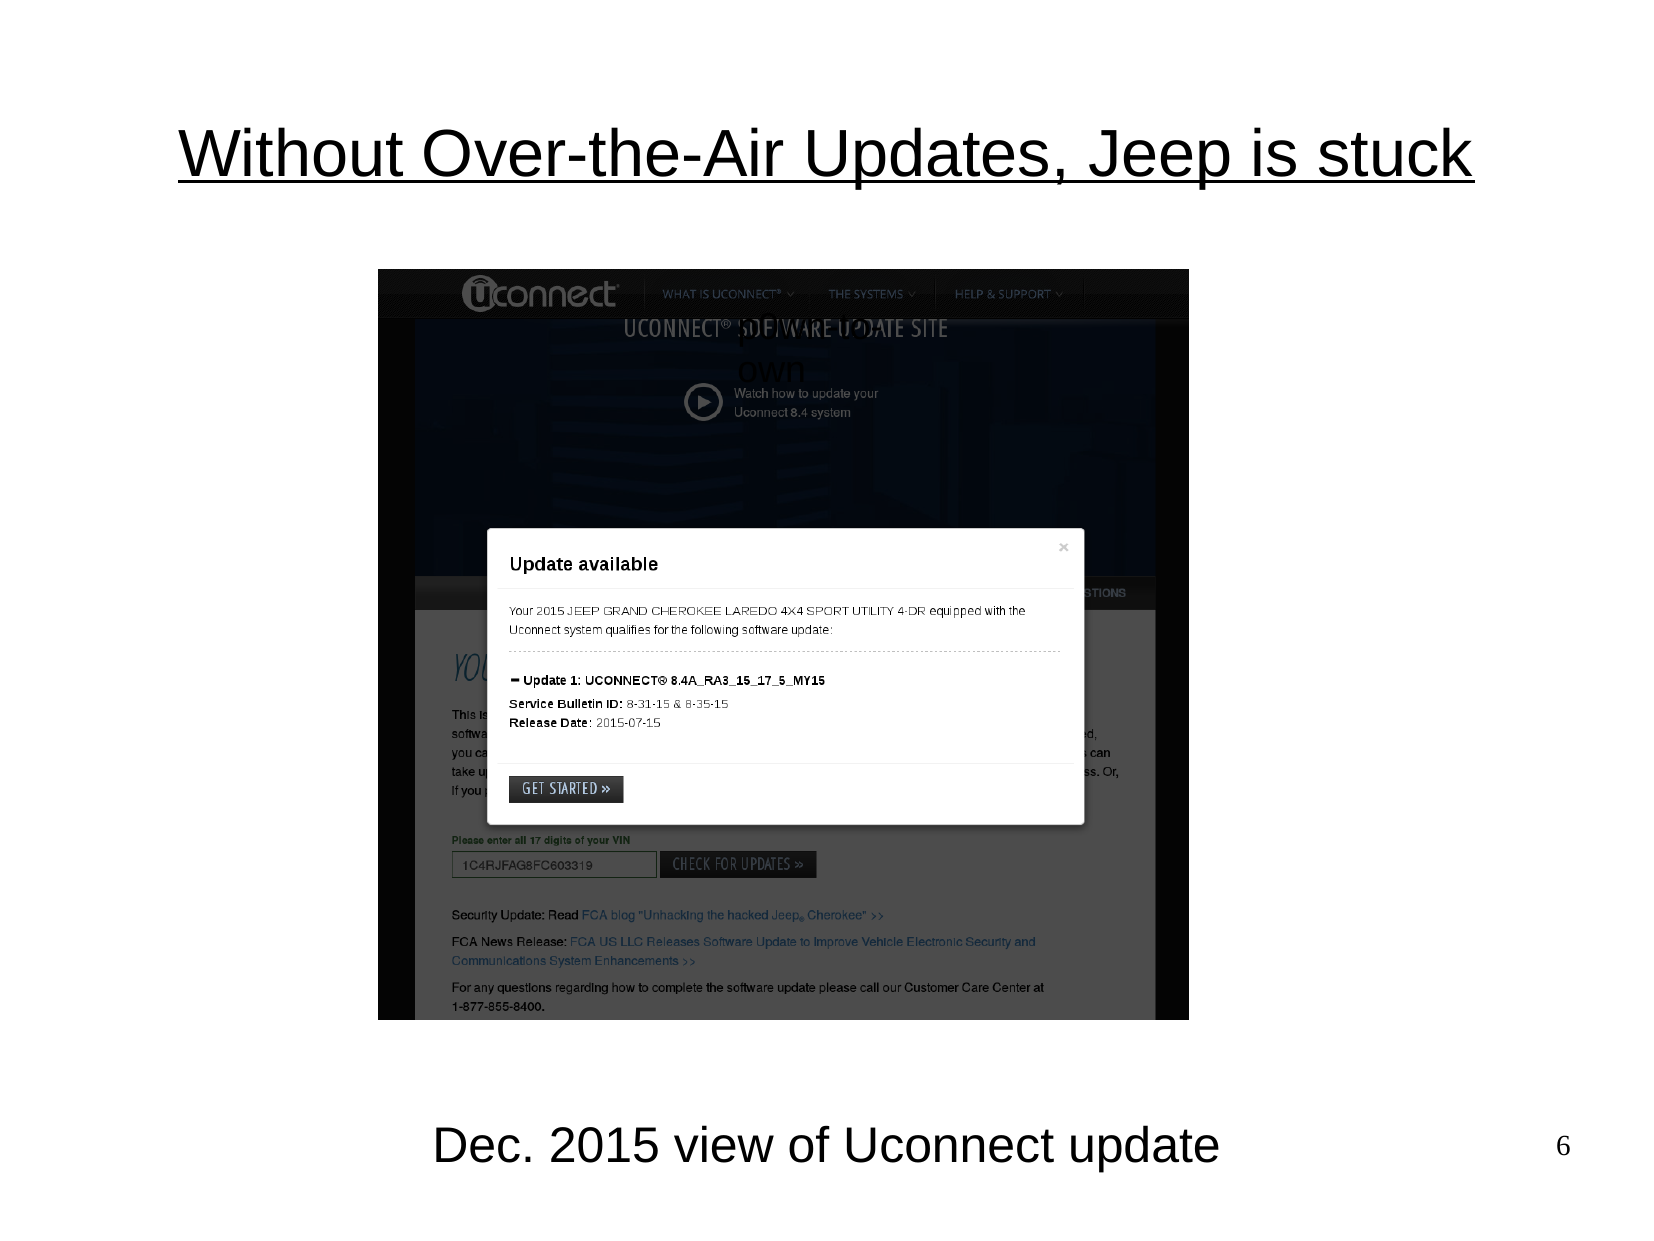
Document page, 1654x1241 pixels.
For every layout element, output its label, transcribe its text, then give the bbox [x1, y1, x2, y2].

text_box p0wn-to-own [722, 298, 965, 356]
title Without Over-the-Air Updates, Jeep is stuck [82, 49, 1571, 257]
picture [378, 269, 1189, 1021]
text_box Dec. 2015 view of Uconnect update [417, 1110, 1237, 1181]
